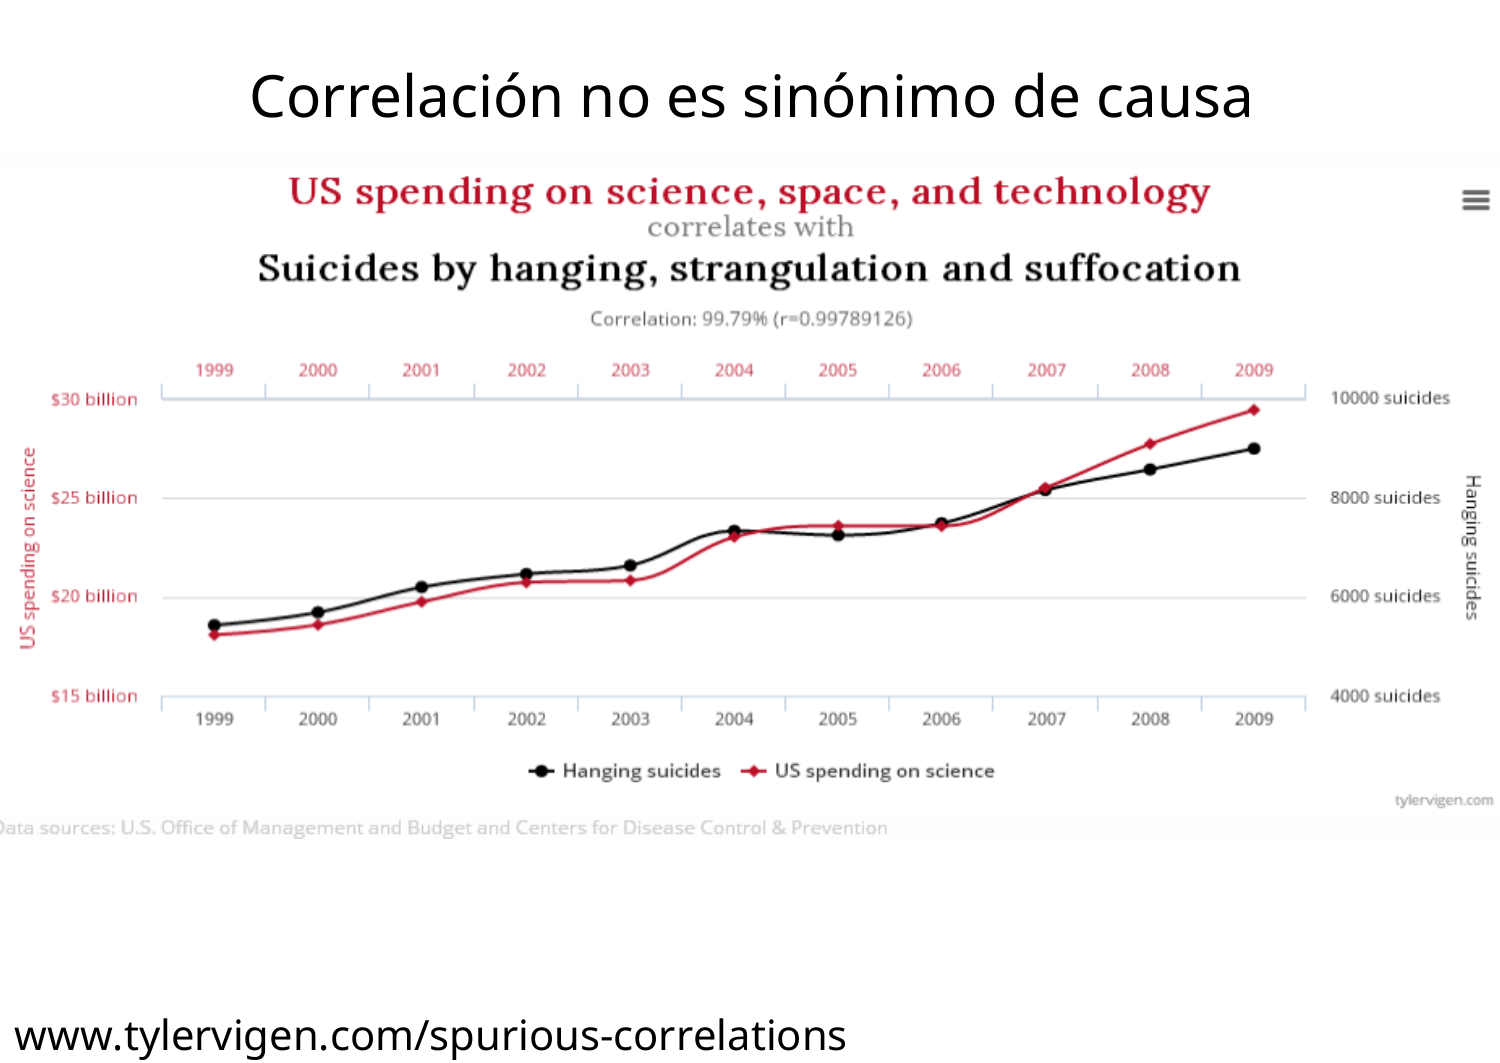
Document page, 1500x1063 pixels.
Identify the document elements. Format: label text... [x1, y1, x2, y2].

picture [0, 152, 1500, 839]
text_box www.tylervigen.com/spurious-correlations [0, 1000, 1126, 1063]
text_box Correlación no es sinónimo de causa [235, 51, 1269, 138]
